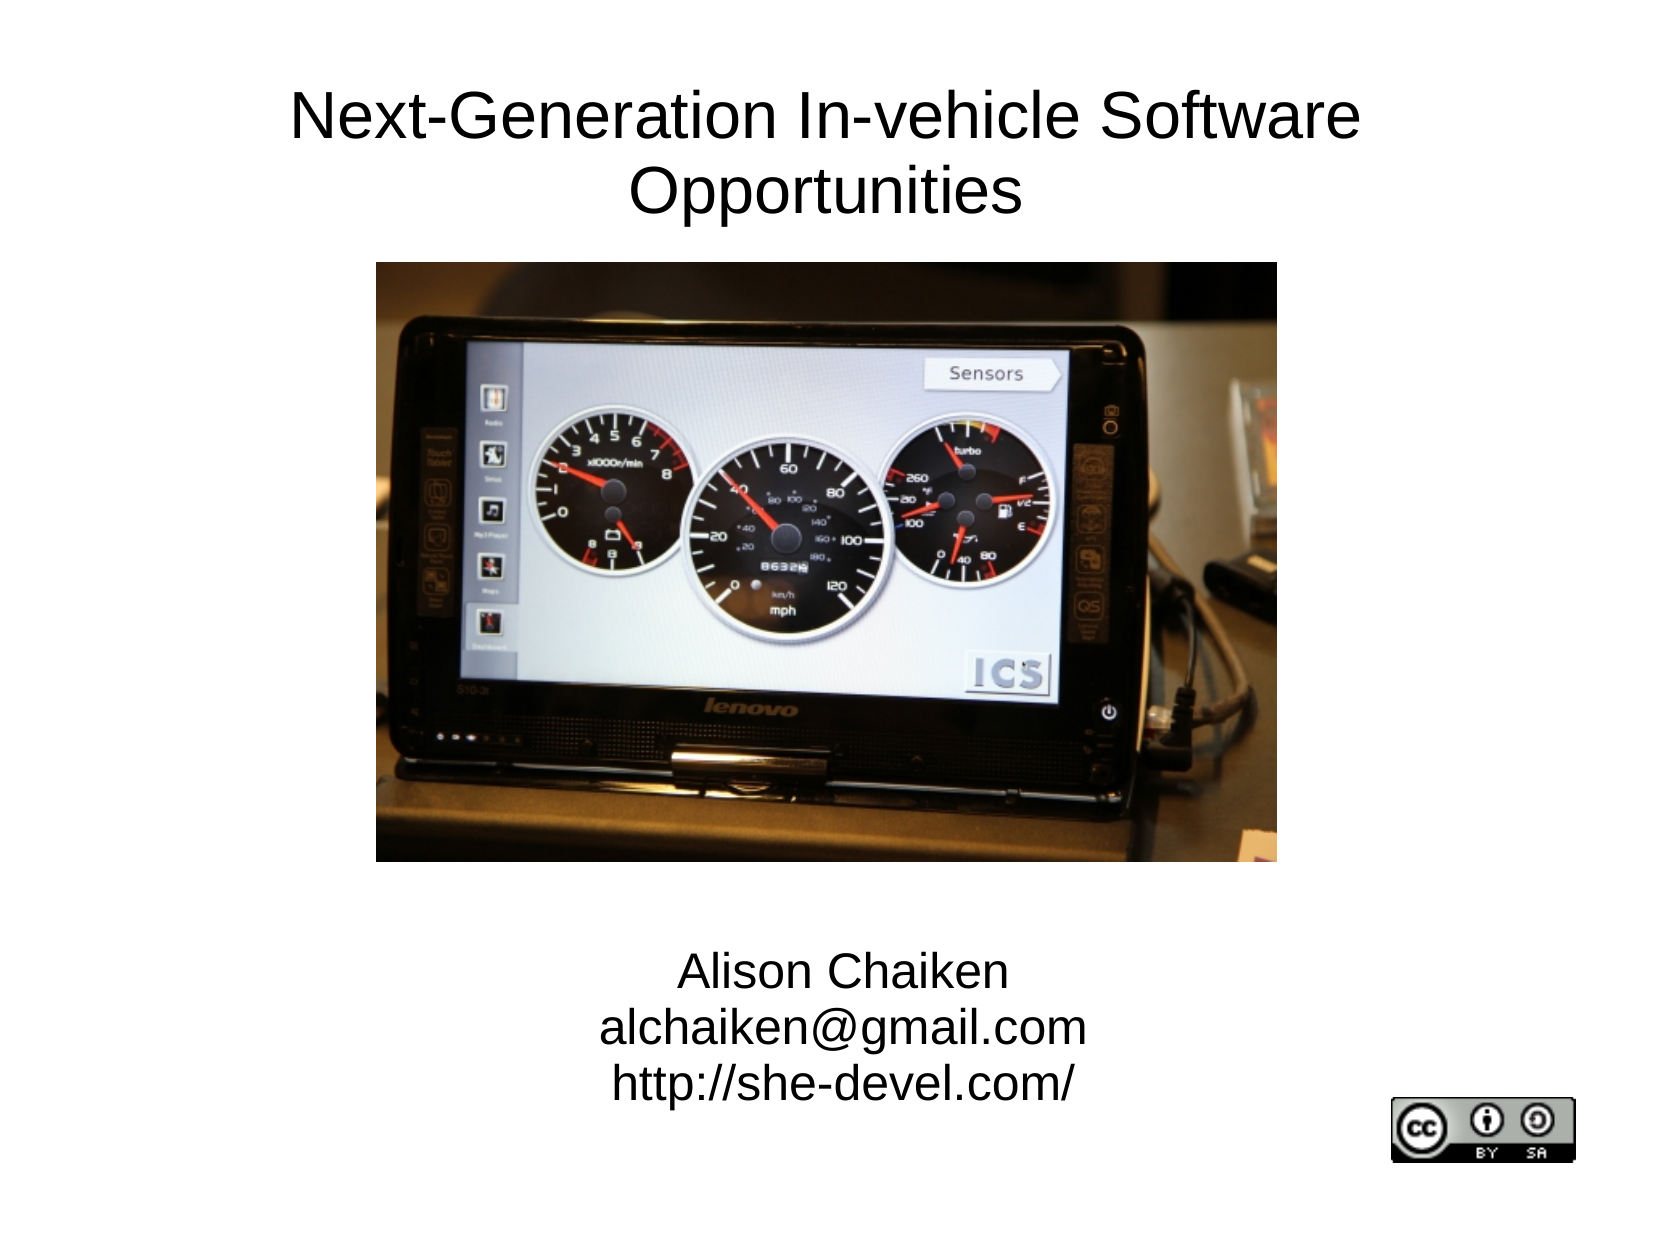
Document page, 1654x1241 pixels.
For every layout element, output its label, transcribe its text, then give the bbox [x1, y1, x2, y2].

picture [376, 262, 1277, 862]
picture [1391, 1097, 1576, 1163]
subtitle Alison Chaiken alchaiken@gmail.com http://she-devel.com/ [179, 851, 1508, 1204]
title Next-Generation In-vehicle Software Opportunities [82, 49, 1571, 257]
